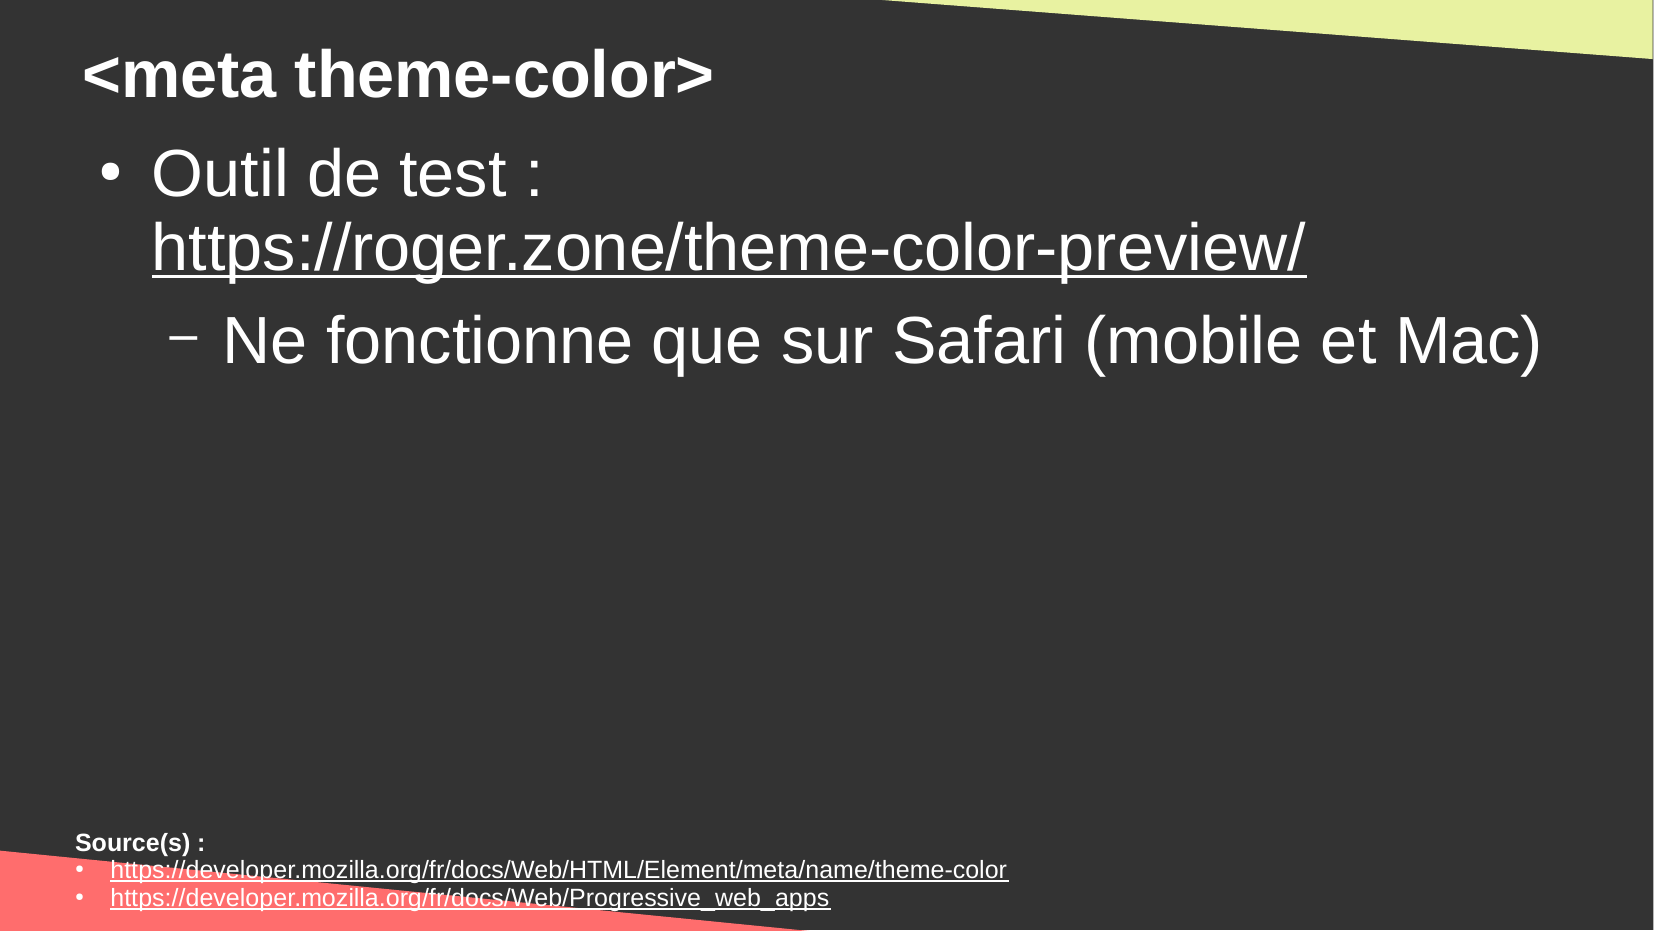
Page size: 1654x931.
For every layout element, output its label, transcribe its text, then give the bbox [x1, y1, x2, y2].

title <meta theme-color> [82, 37, 1276, 122]
text_box [0, 850, 810, 931]
text_box [882, 0, 1653, 60]
text_box Source(s) : https://developer.mozilla.org/fr/docs/Web/HTML/Element/meta/name/theme-color https://developer.mozilla.org/fr/docs/Web/Progressive_web_apps [60, 820, 1546, 920]
list Outil de test : https://roger.zone/theme-color-preview/ Ne fonctionne que sur Safari (mobile et Mac) [80, 135, 1605, 662]
